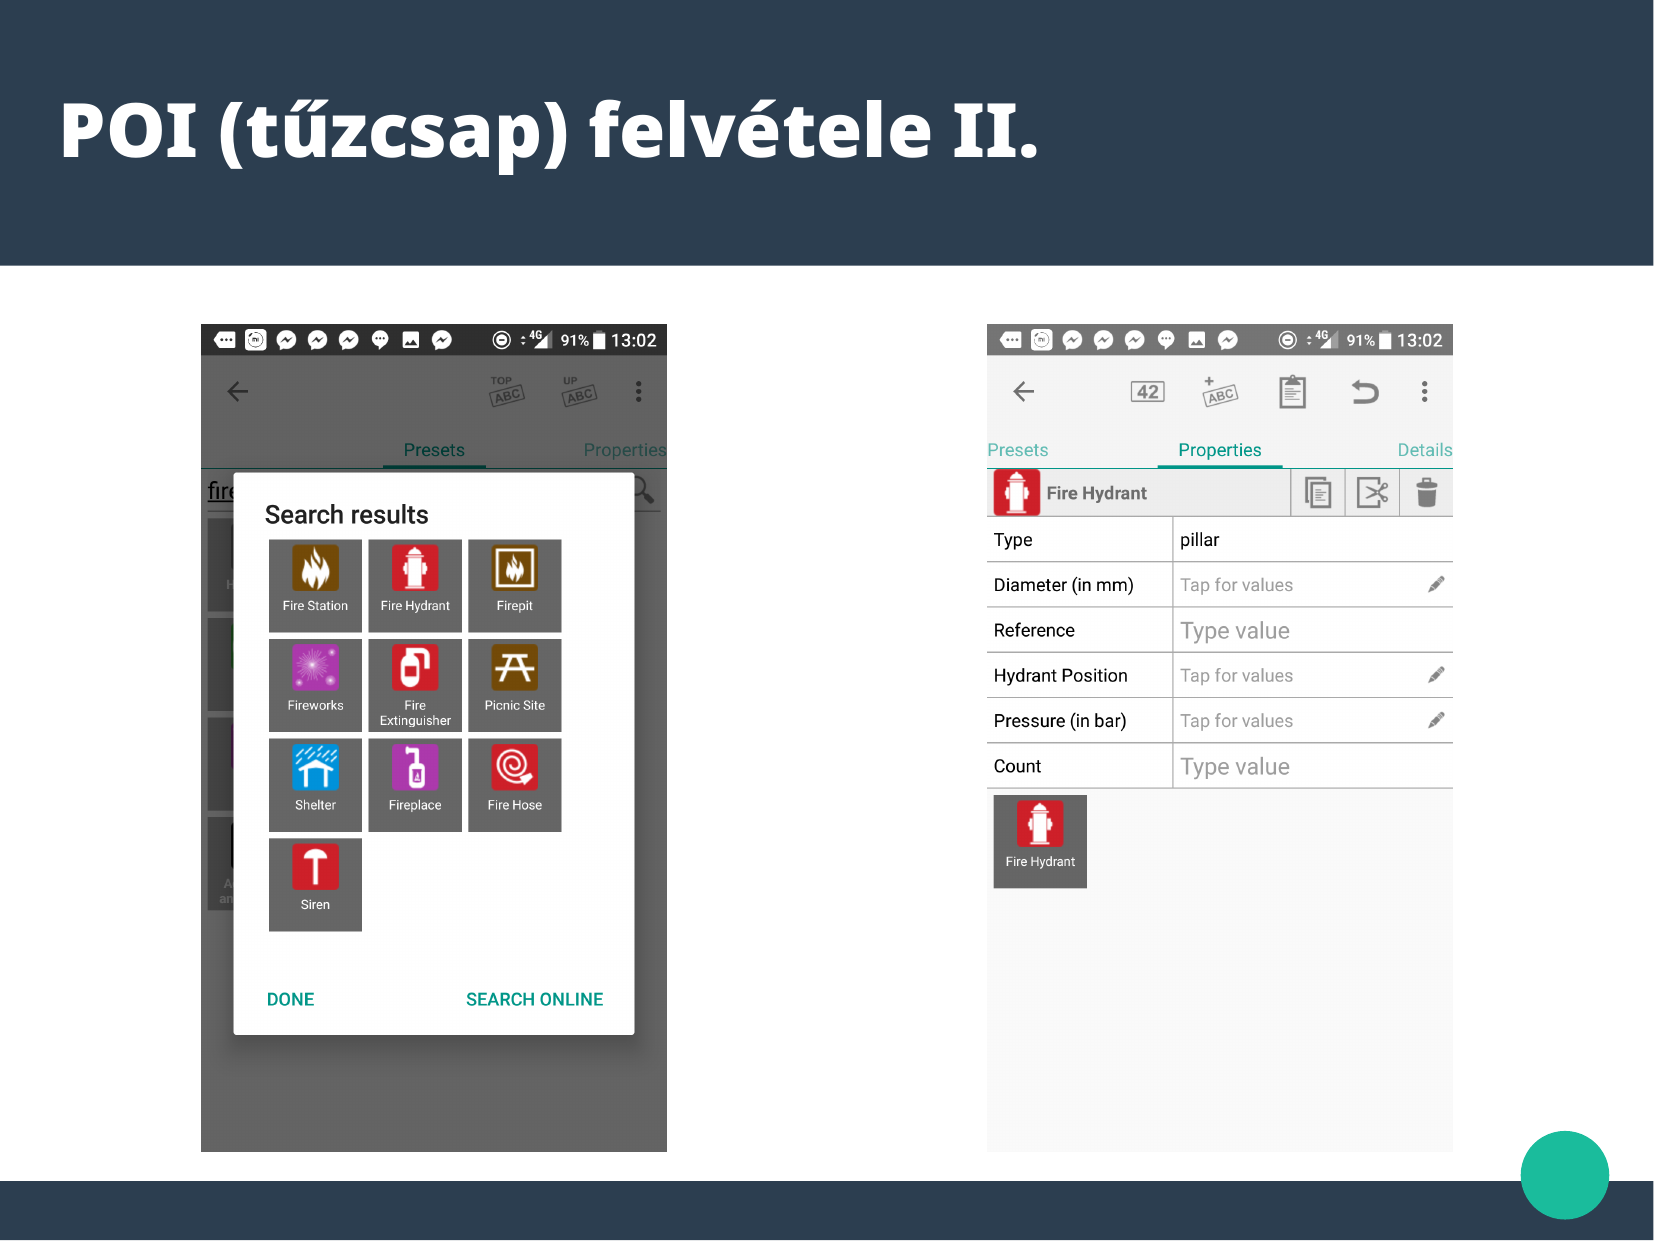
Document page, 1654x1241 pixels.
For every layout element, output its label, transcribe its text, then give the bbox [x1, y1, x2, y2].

picture [987, 324, 1453, 1152]
title POI (tűzcsap) felvétele II. [59, 49, 1595, 207]
picture [201, 324, 667, 1152]
